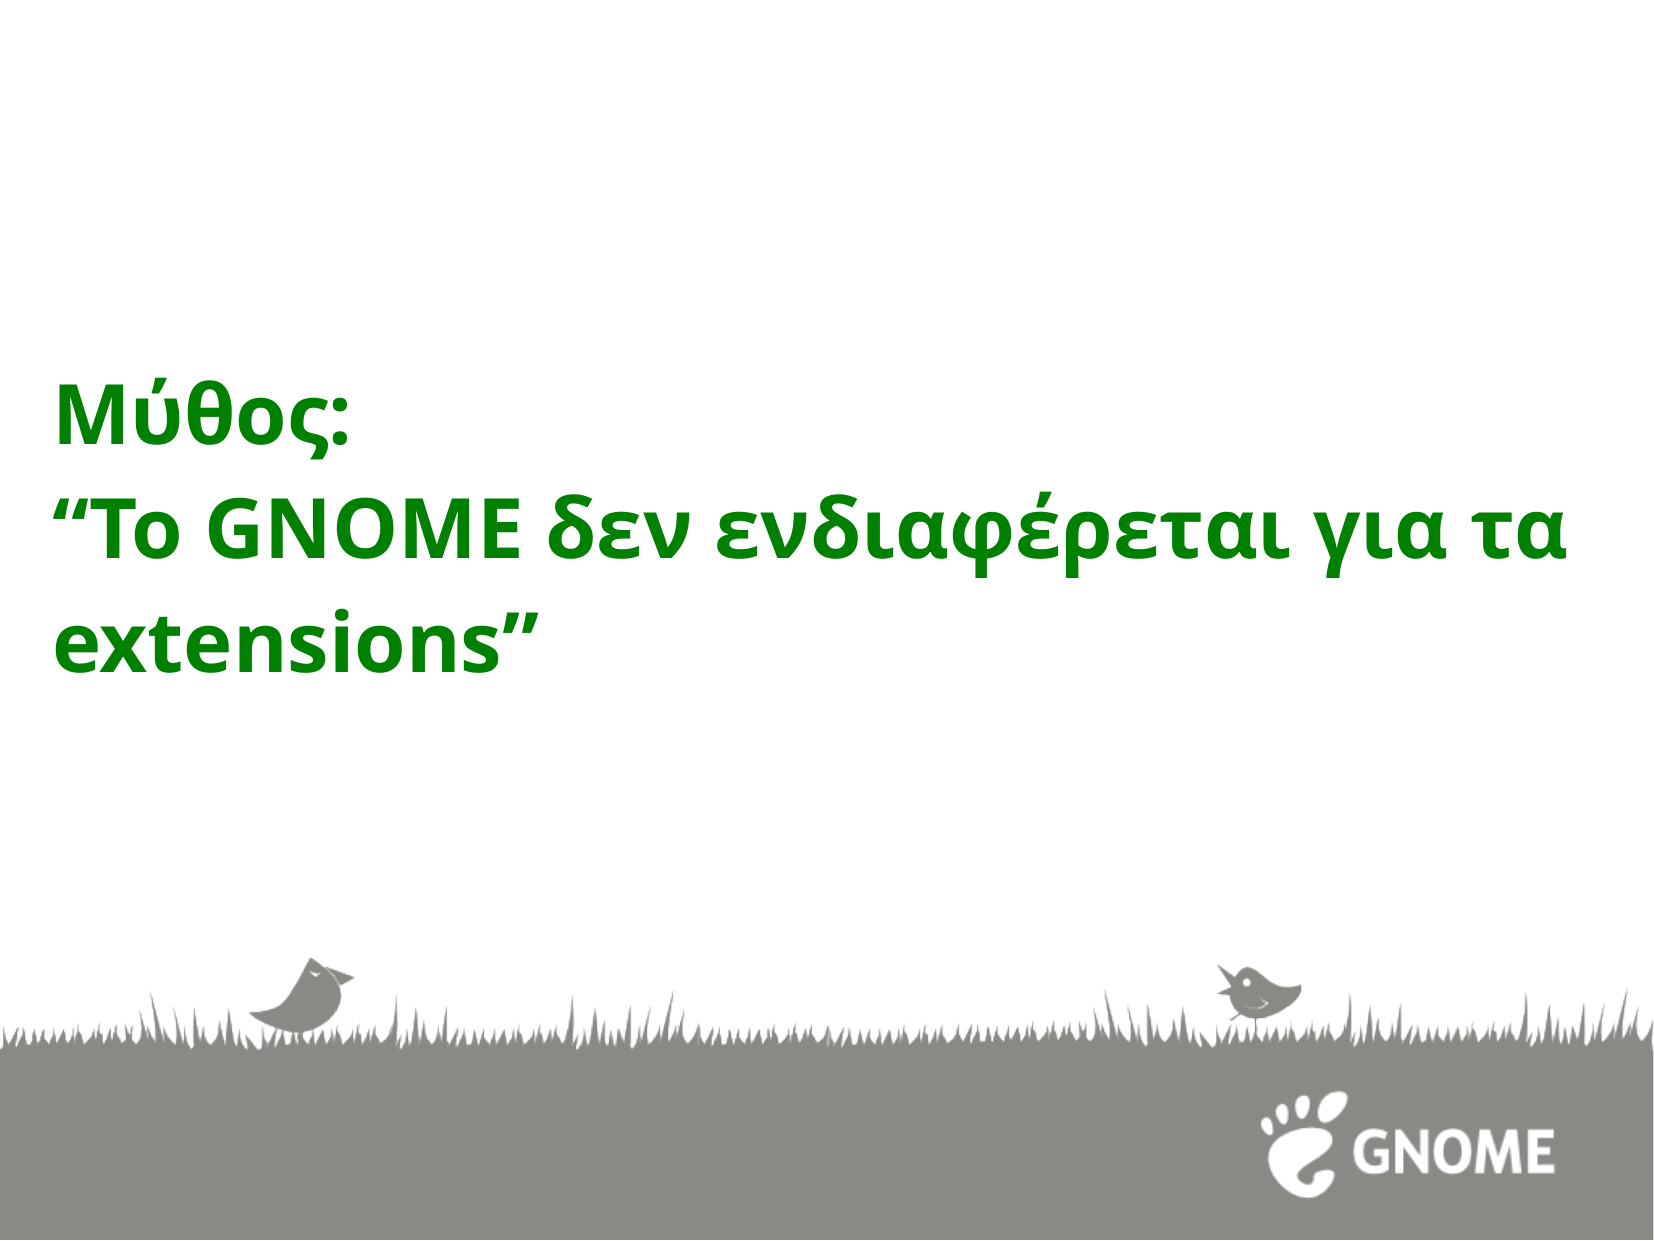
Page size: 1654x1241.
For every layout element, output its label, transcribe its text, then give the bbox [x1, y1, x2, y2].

text_box Μύθος: “Το GNOME δεν ενδιαφέρεται για τα extensions” [37, 348, 1613, 705]
picture [0, 0, 1654, 1241]
